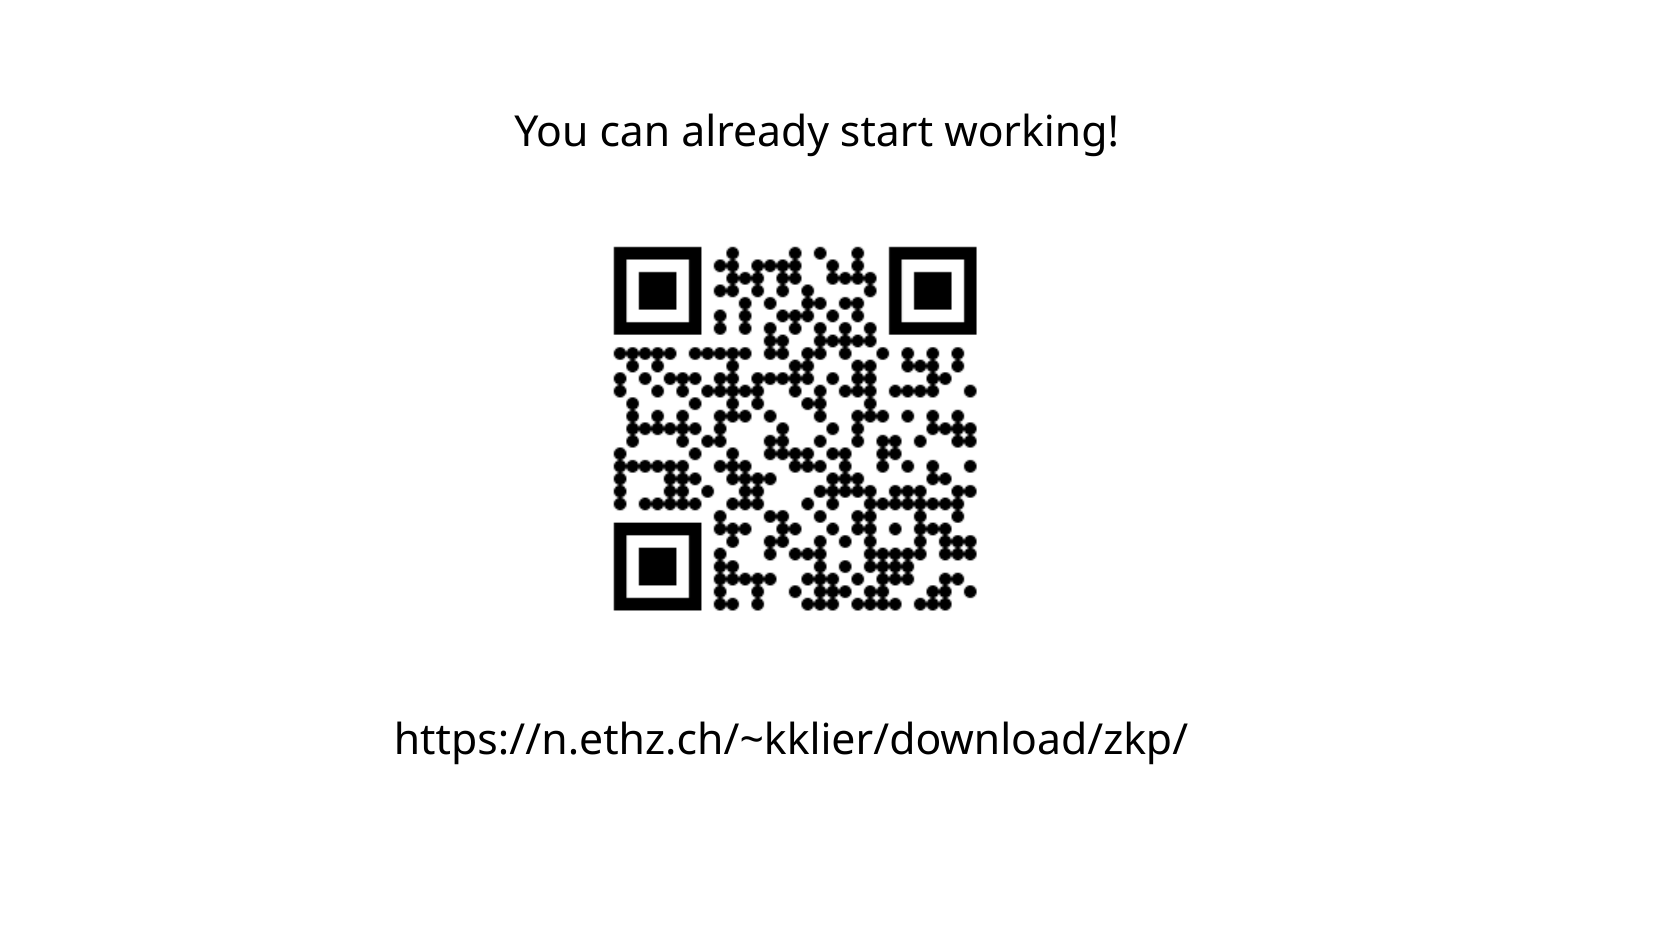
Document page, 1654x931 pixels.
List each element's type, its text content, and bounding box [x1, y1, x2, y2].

list https://n.ethz.ch/~kklier/download/zkp/ [348, 708, 1241, 768]
picture [561, 194, 1030, 664]
list You can already start working! [348, 100, 1241, 160]
